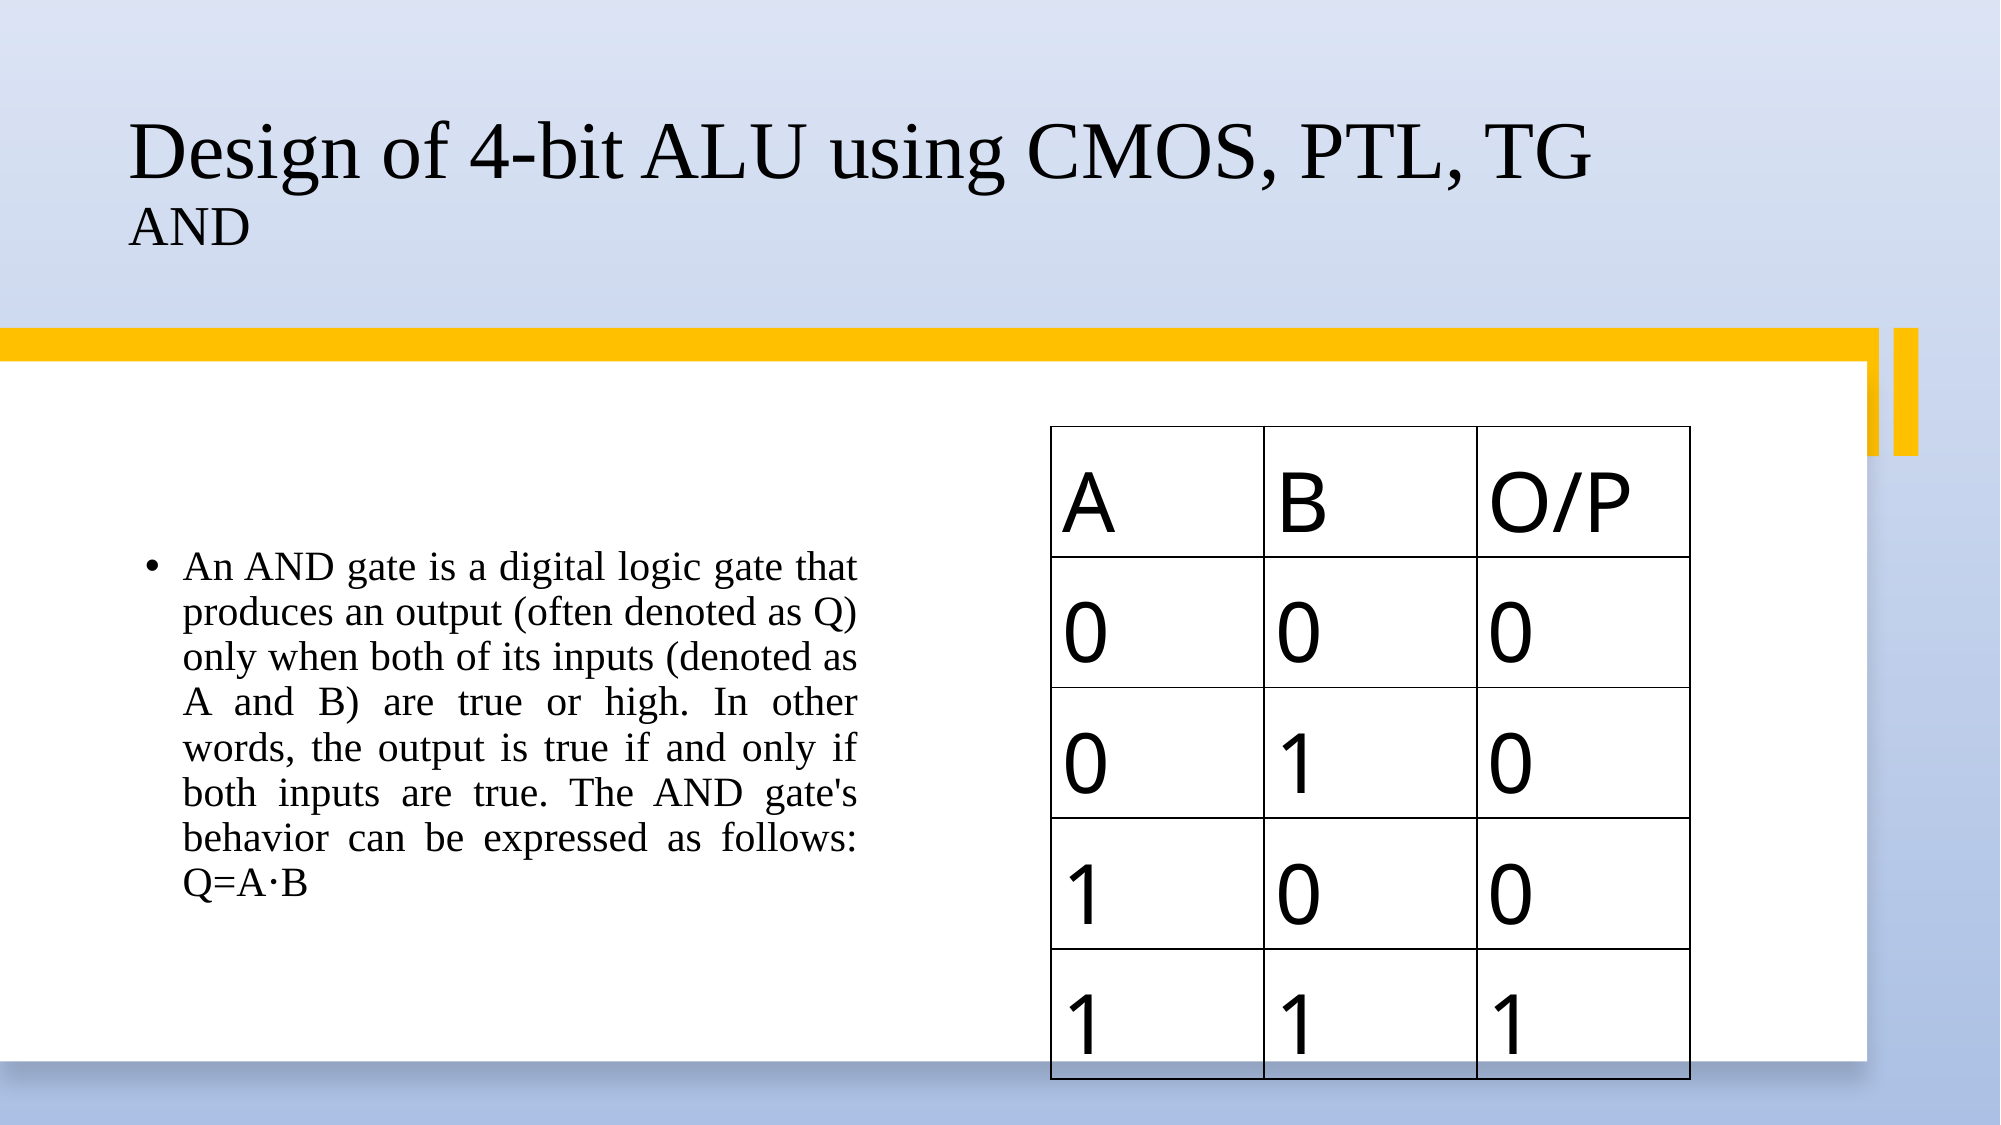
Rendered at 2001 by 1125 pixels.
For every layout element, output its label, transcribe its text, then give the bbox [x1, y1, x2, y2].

table_cell 0 [1052, 688, 1263, 817]
table_cell 1 [1478, 950, 1689, 1078]
table_cell 0 [1265, 558, 1476, 687]
table_cell 0 [1052, 558, 1263, 687]
table_cell 0 [1478, 688, 1689, 817]
table_header O/P [1478, 427, 1689, 556]
table_cell 1 [1052, 950, 1263, 1078]
table_cell 1 [1265, 950, 1476, 1078]
table_cell 0 [1265, 819, 1476, 948]
title Design of 4-bit ALU using CMOS, PTL, TG AND [113, 51, 1766, 265]
table_cell 0 [1478, 558, 1689, 687]
list An AND gate is a digital logic gate that produces an output (often denoted as Q) only when both of its inputs (denoted as A and B) are true or high. In other words, the output is true if and only if both inputs are true. The AND gate's behavior can be expressed as follows: Q=A⋅B [130, 426, 874, 1024]
table_header B [1265, 427, 1476, 556]
table_cell 1 [1265, 688, 1476, 817]
table_header A [1052, 427, 1263, 556]
text_box [0, 0, 2000, 1125]
table_cell 1 [1052, 819, 1263, 948]
table_cell 0 [1478, 819, 1689, 948]
